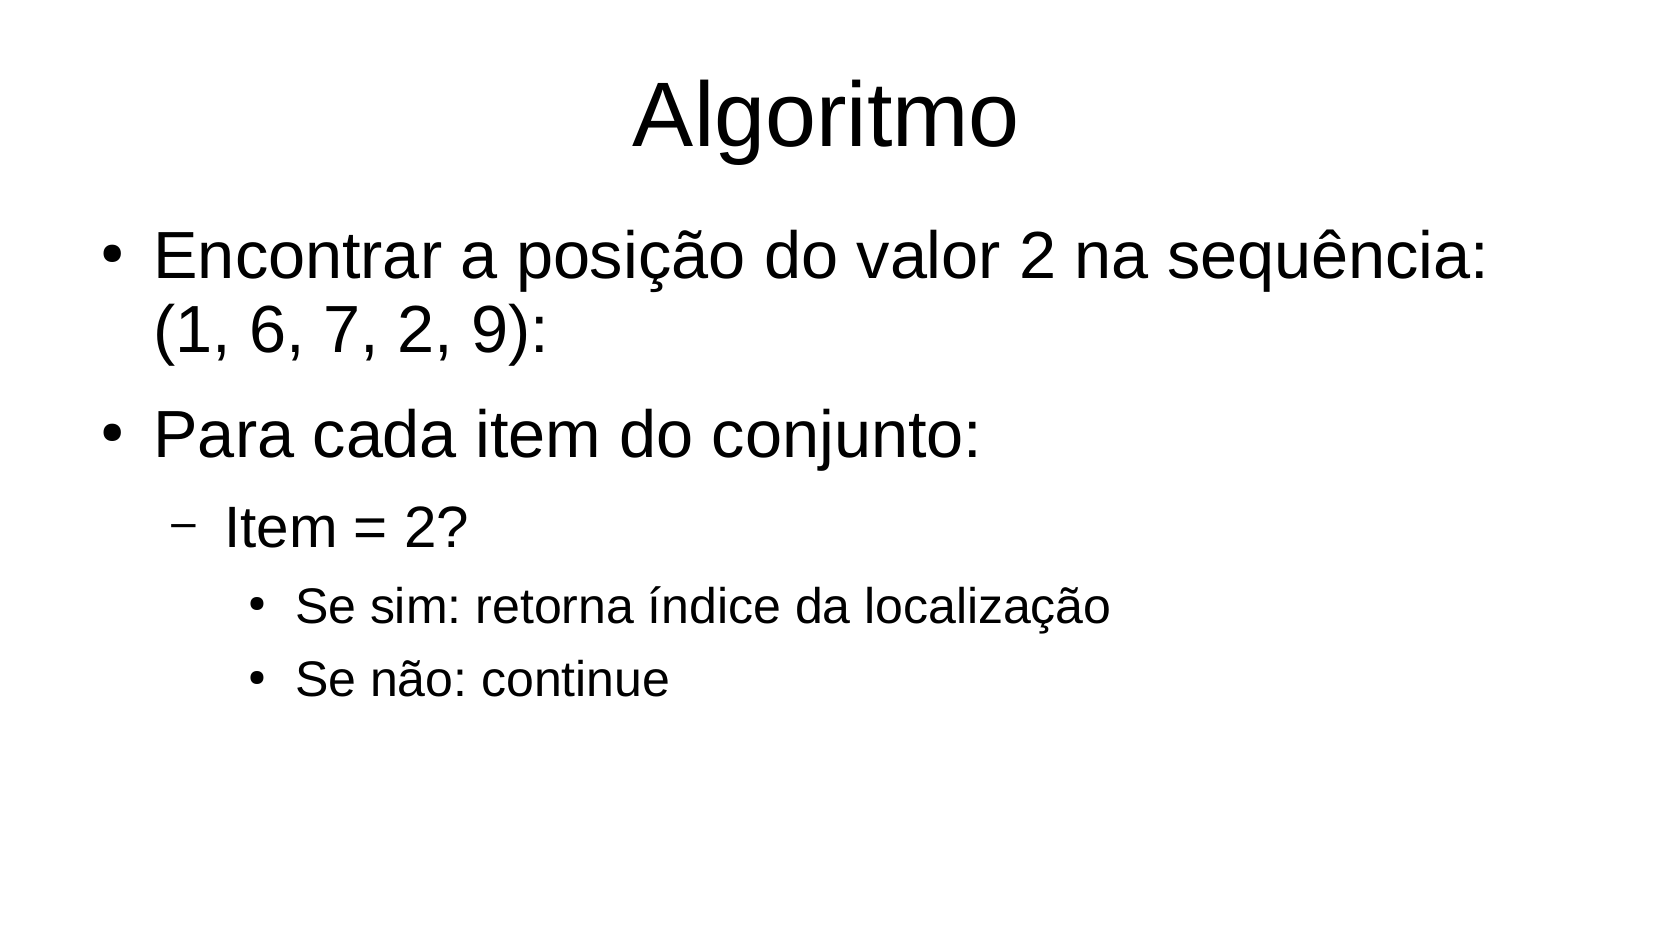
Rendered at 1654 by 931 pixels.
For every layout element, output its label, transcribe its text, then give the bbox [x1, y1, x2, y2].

list Encontrar a posição do valor 2 na sequência: (1, 6, 7, 2, 9): Para cada item do conjunto: Item = 2? Se sim: retorna índice da localização Se não: continue [82, 217, 1571, 758]
title Algoritmo [82, 37, 1571, 193]
